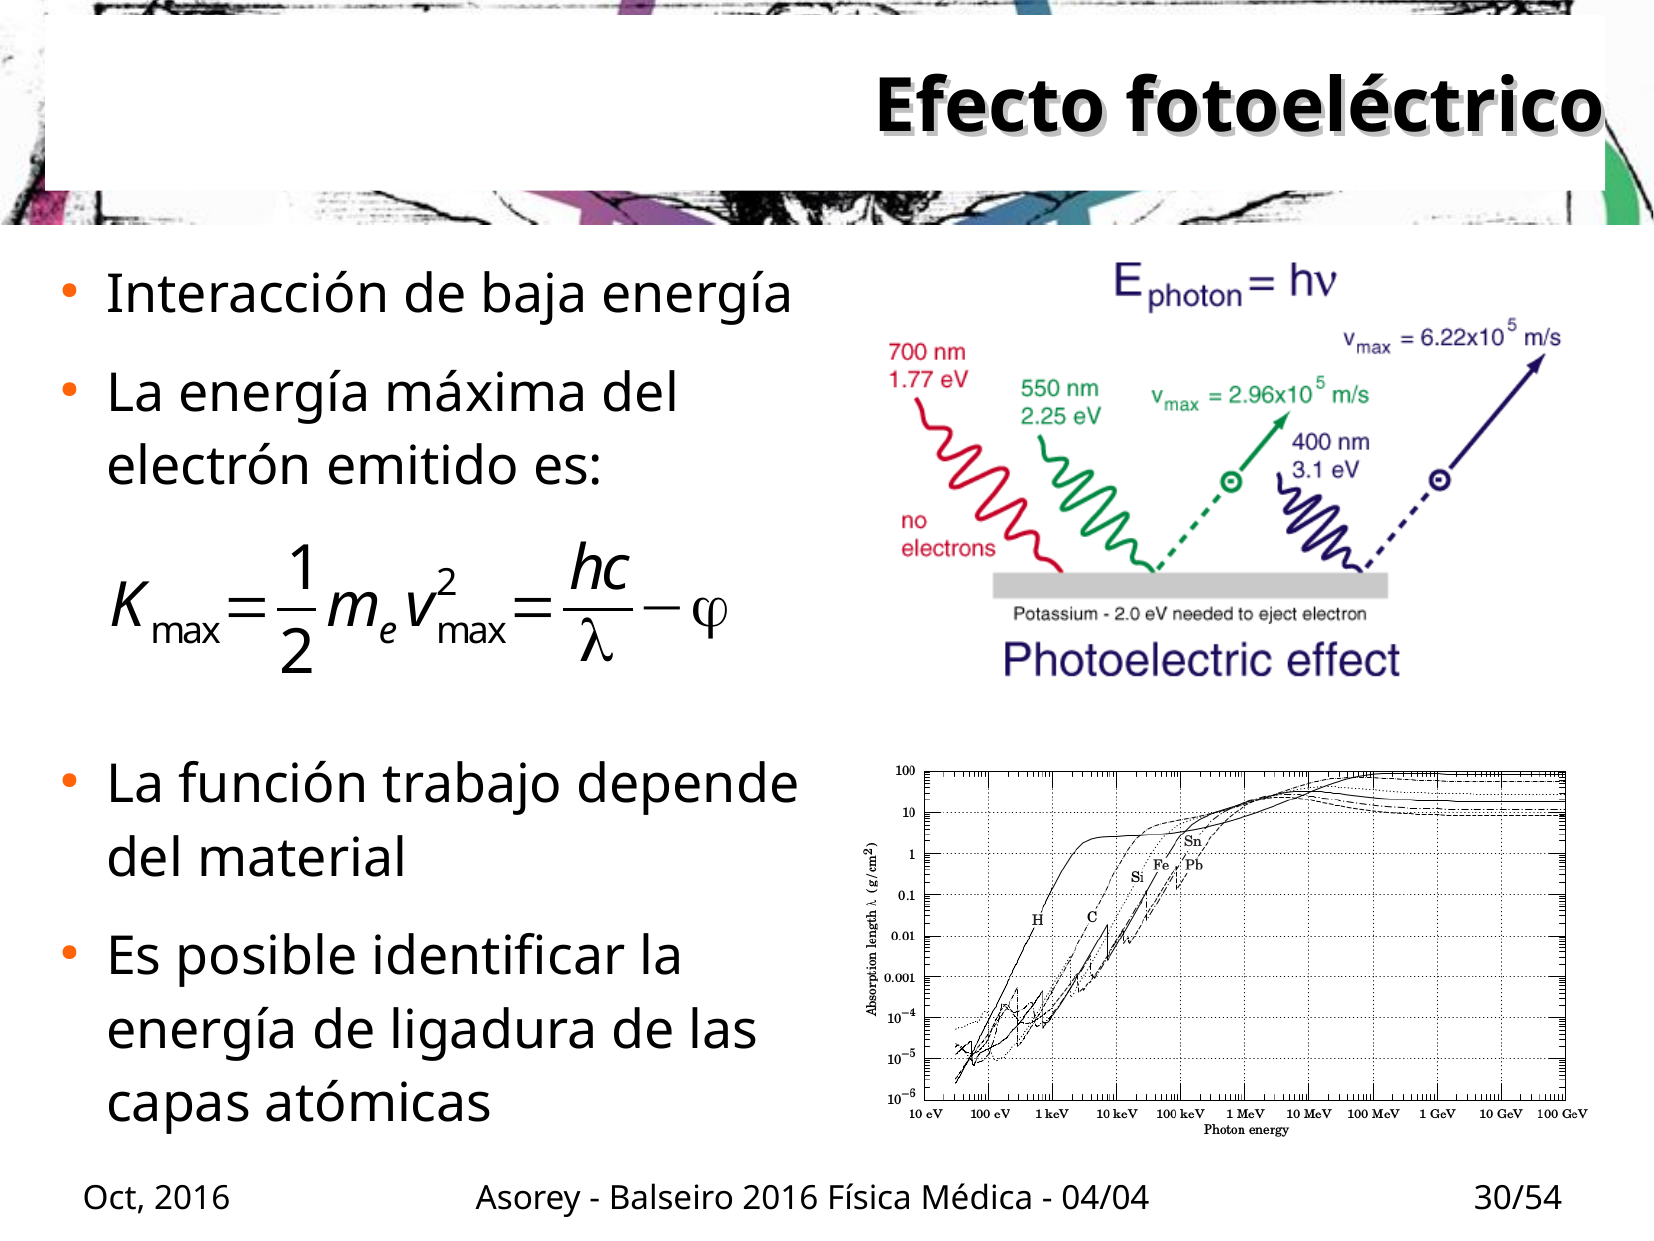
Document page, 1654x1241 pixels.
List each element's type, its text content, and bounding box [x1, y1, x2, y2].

chart [101, 528, 736, 691]
picture [0, 0, 1654, 225]
picture [881, 254, 1569, 685]
list Interacción de baja energía La energía máxima del electrón emitido es: La función trabajo depende del material Es posible identificar la energía de ligadura de las capas atómicas [45, 255, 807, 1156]
picture [844, 729, 1606, 1150]
title Efecto fotoeléctrico [45, 15, 1606, 191]
